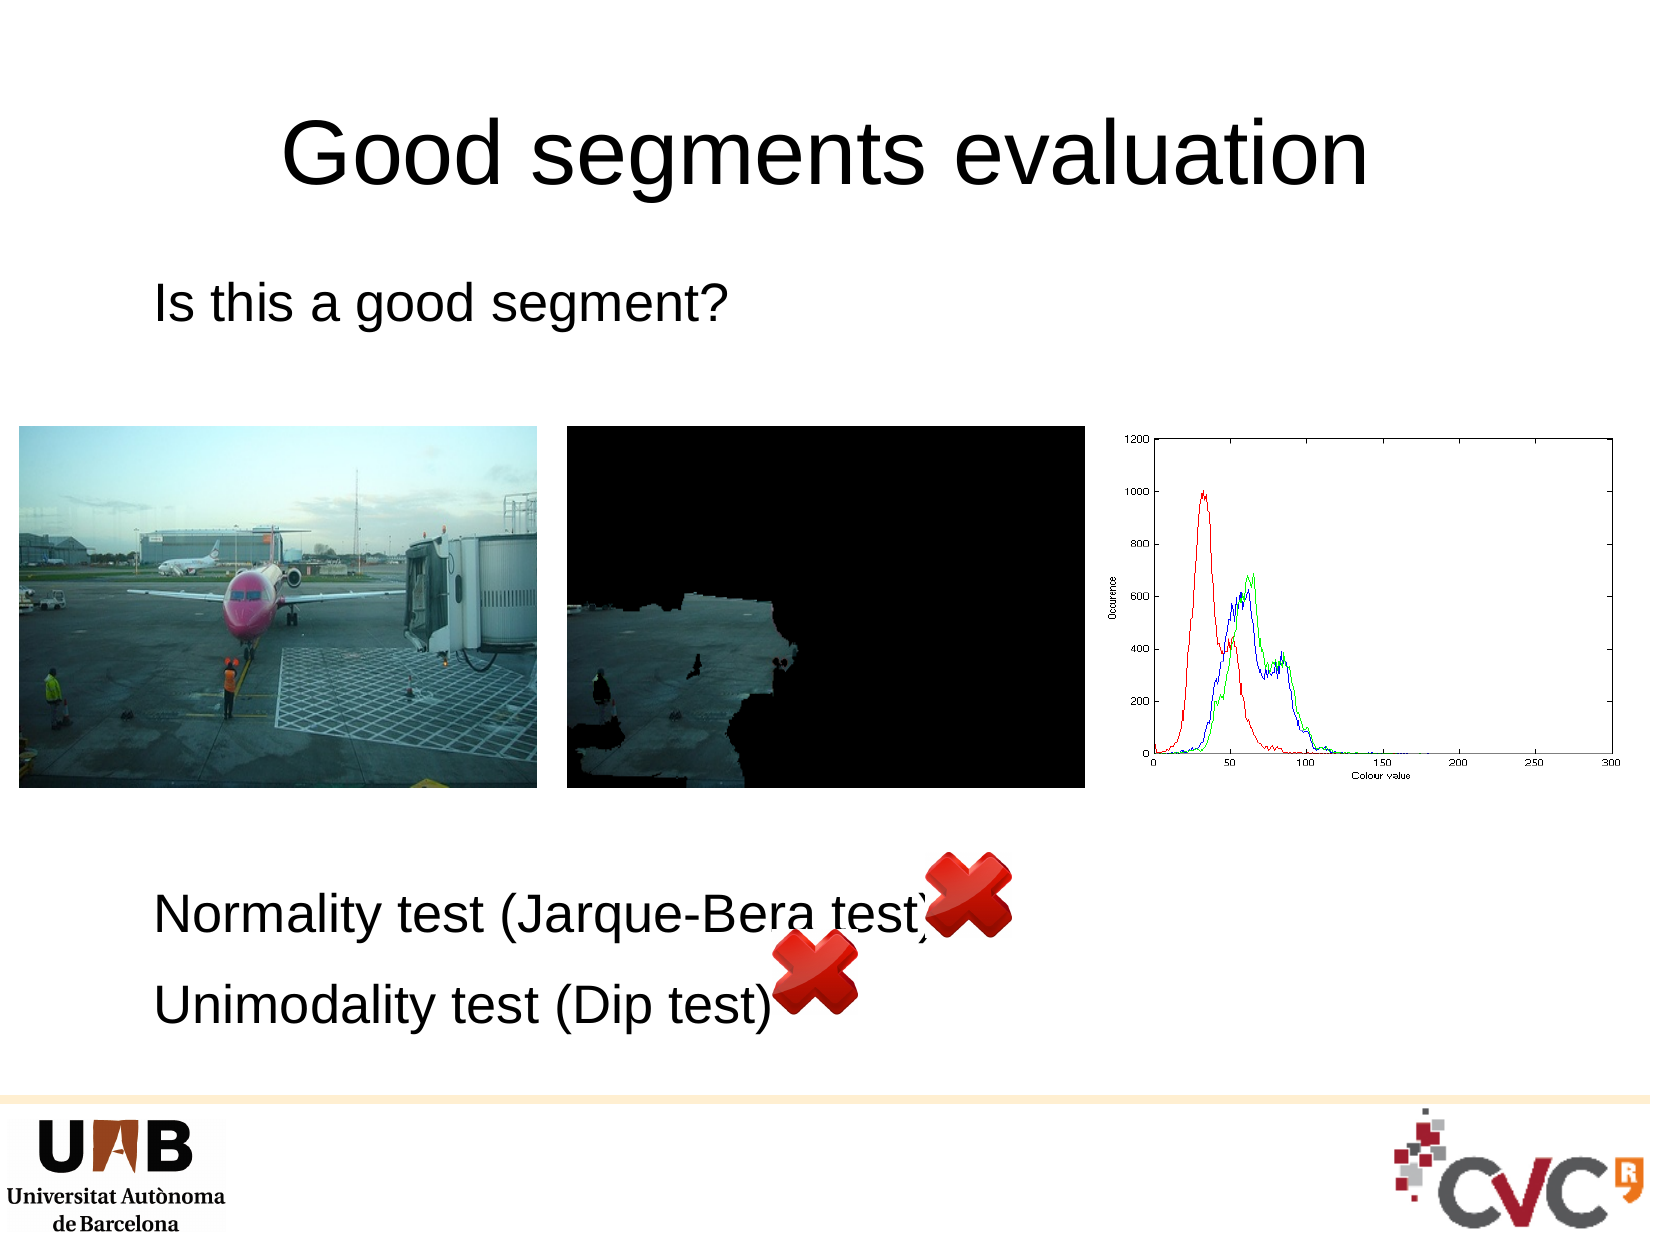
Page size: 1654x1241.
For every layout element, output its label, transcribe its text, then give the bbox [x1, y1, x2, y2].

picture [1107, 432, 1625, 788]
picture [1393, 1107, 1650, 1235]
title Good segments evaluation [82, 56, 1571, 250]
picture [772, 929, 858, 1015]
picture [19, 426, 537, 788]
picture [7, 1119, 226, 1232]
picture [925, 852, 1012, 938]
list Is this a good segment? Normality test (Jarque-Bera test) Unimodality test (Dip test) [82, 272, 1571, 1091]
picture [567, 426, 1085, 788]
